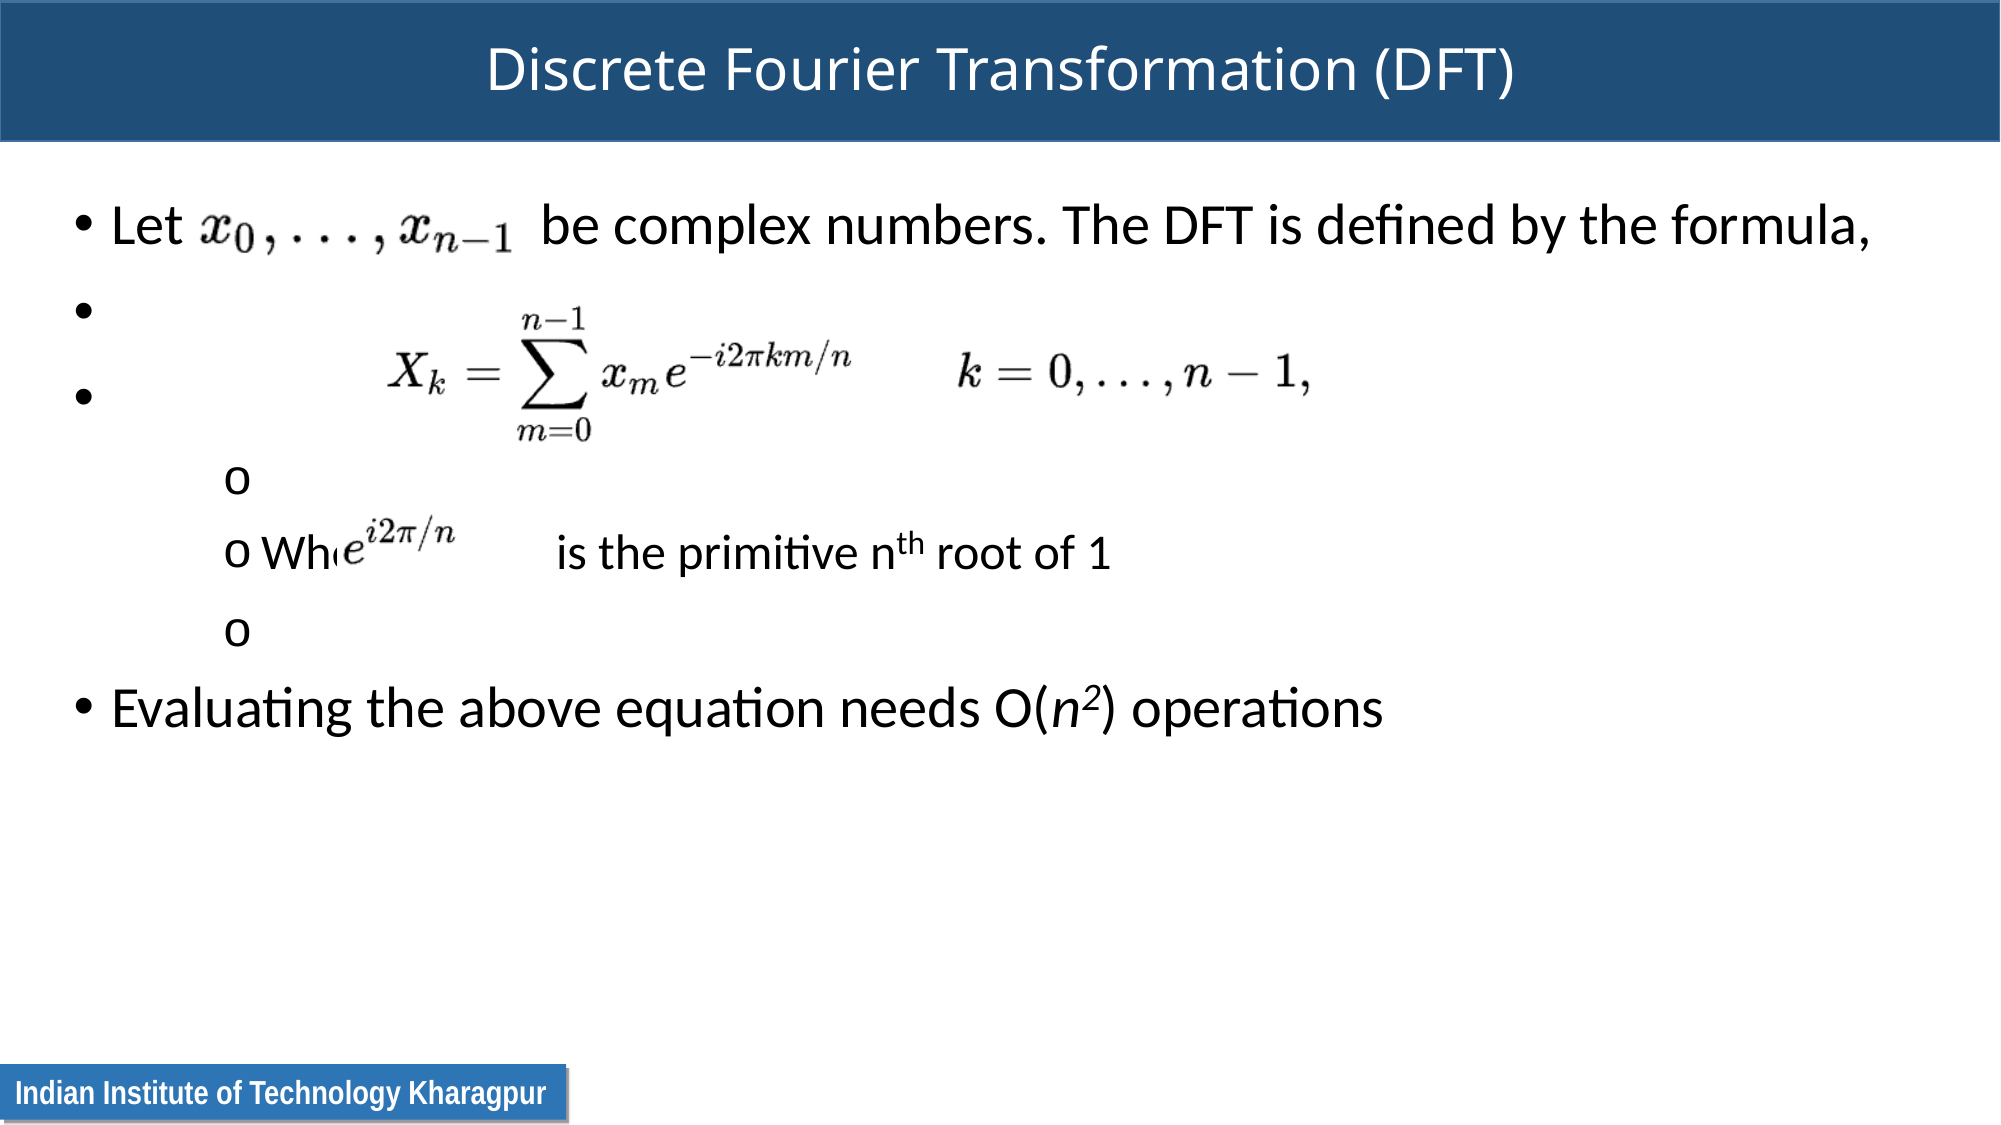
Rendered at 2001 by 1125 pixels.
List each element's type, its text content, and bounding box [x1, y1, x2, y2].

picture [357, 280, 1358, 452]
picture [337, 507, 465, 588]
list Let be complex numbers. The DFT is defined by the formula, Where is the primitive nth root of 1 Evaluating the above equation needs O(n2) operations [58, 186, 1954, 1065]
picture [191, 201, 524, 264]
title Discrete Fourier Transformation (DFT) [0, 1, 2000, 141]
